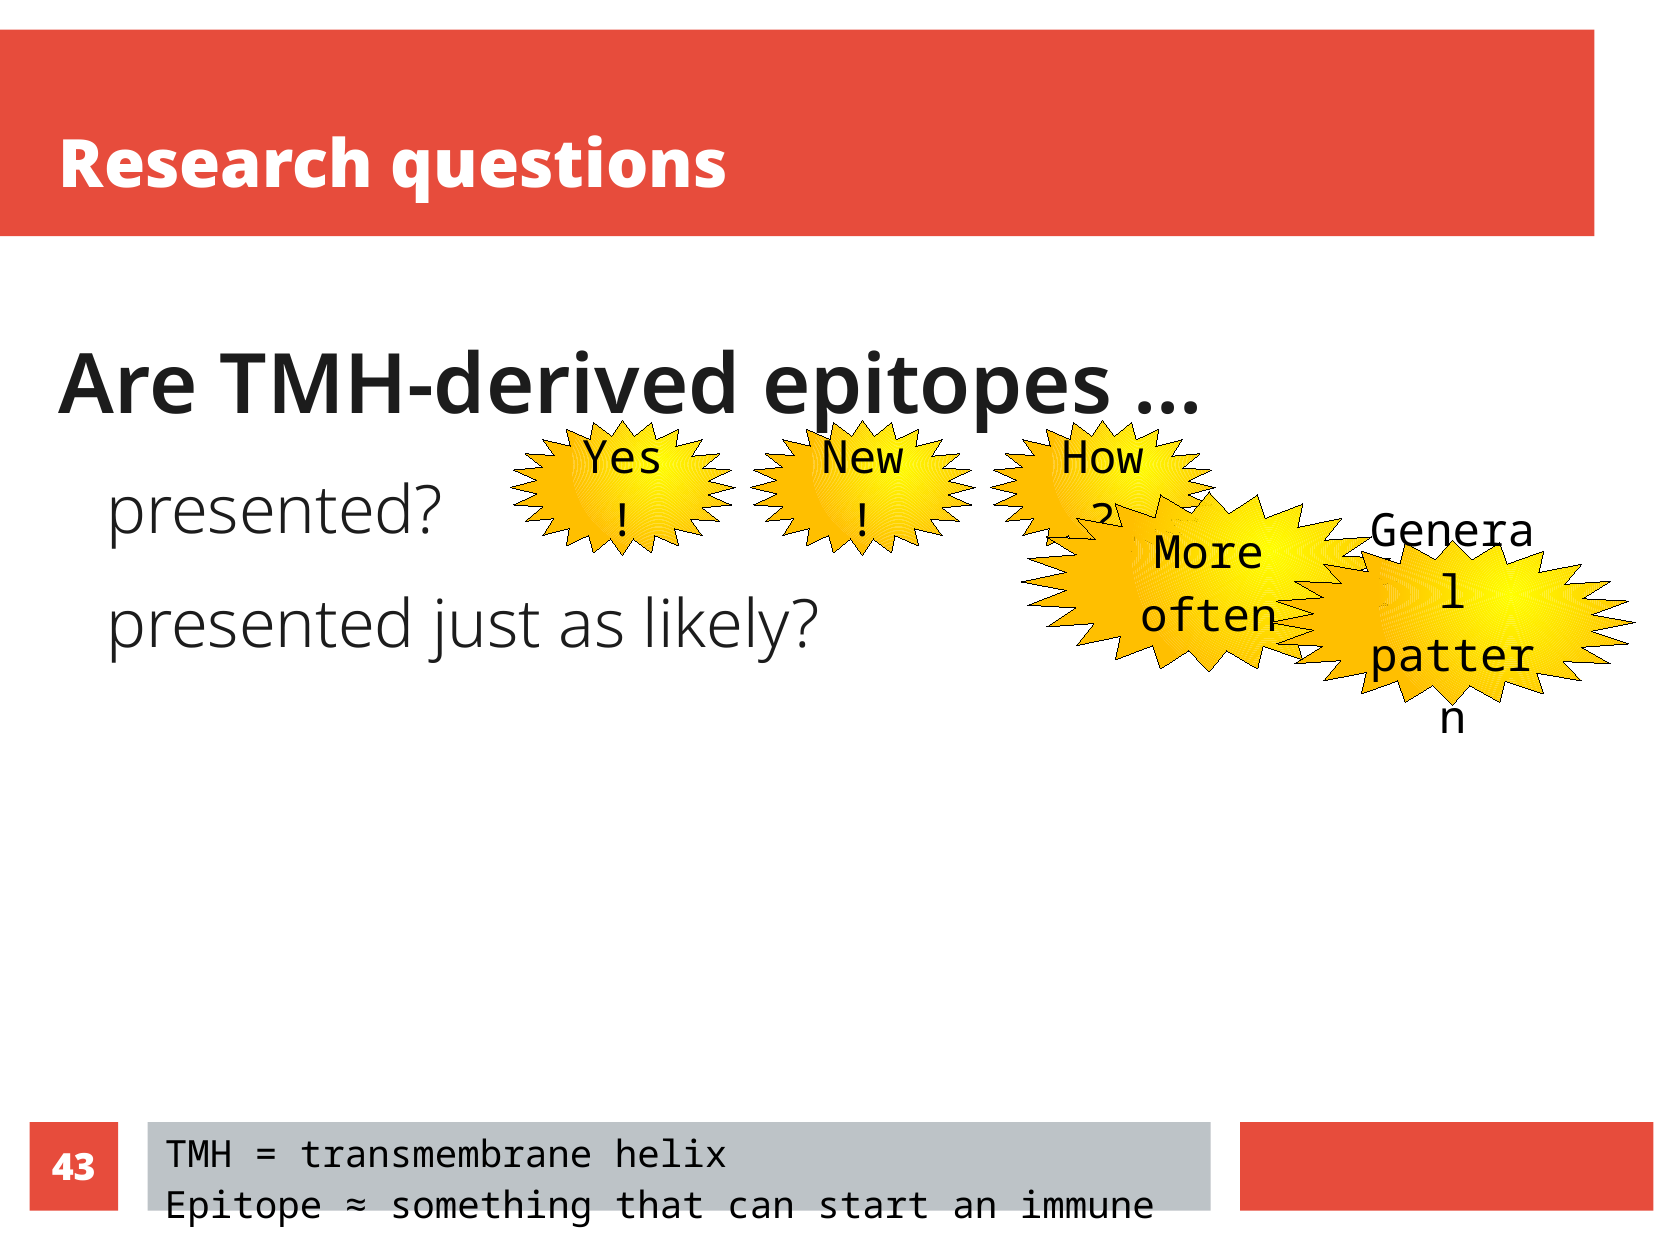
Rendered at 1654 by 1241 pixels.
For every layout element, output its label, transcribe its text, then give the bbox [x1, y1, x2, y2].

text_box How? [990, 420, 1216, 539]
text_box TMH = transmembrane helix Epitope ≈ something that can start an immune response [150, 1120, 1216, 1211]
text_box New! [750, 420, 976, 556]
text_box Yes! [510, 420, 736, 556]
text_box General pattern [1270, 540, 1636, 706]
title Research questions [59, 59, 1595, 207]
text_box More often [1021, 491, 1372, 672]
list Are TMH-derived epitopes ... presented? presented just as likely? [59, 324, 1565, 1093]
